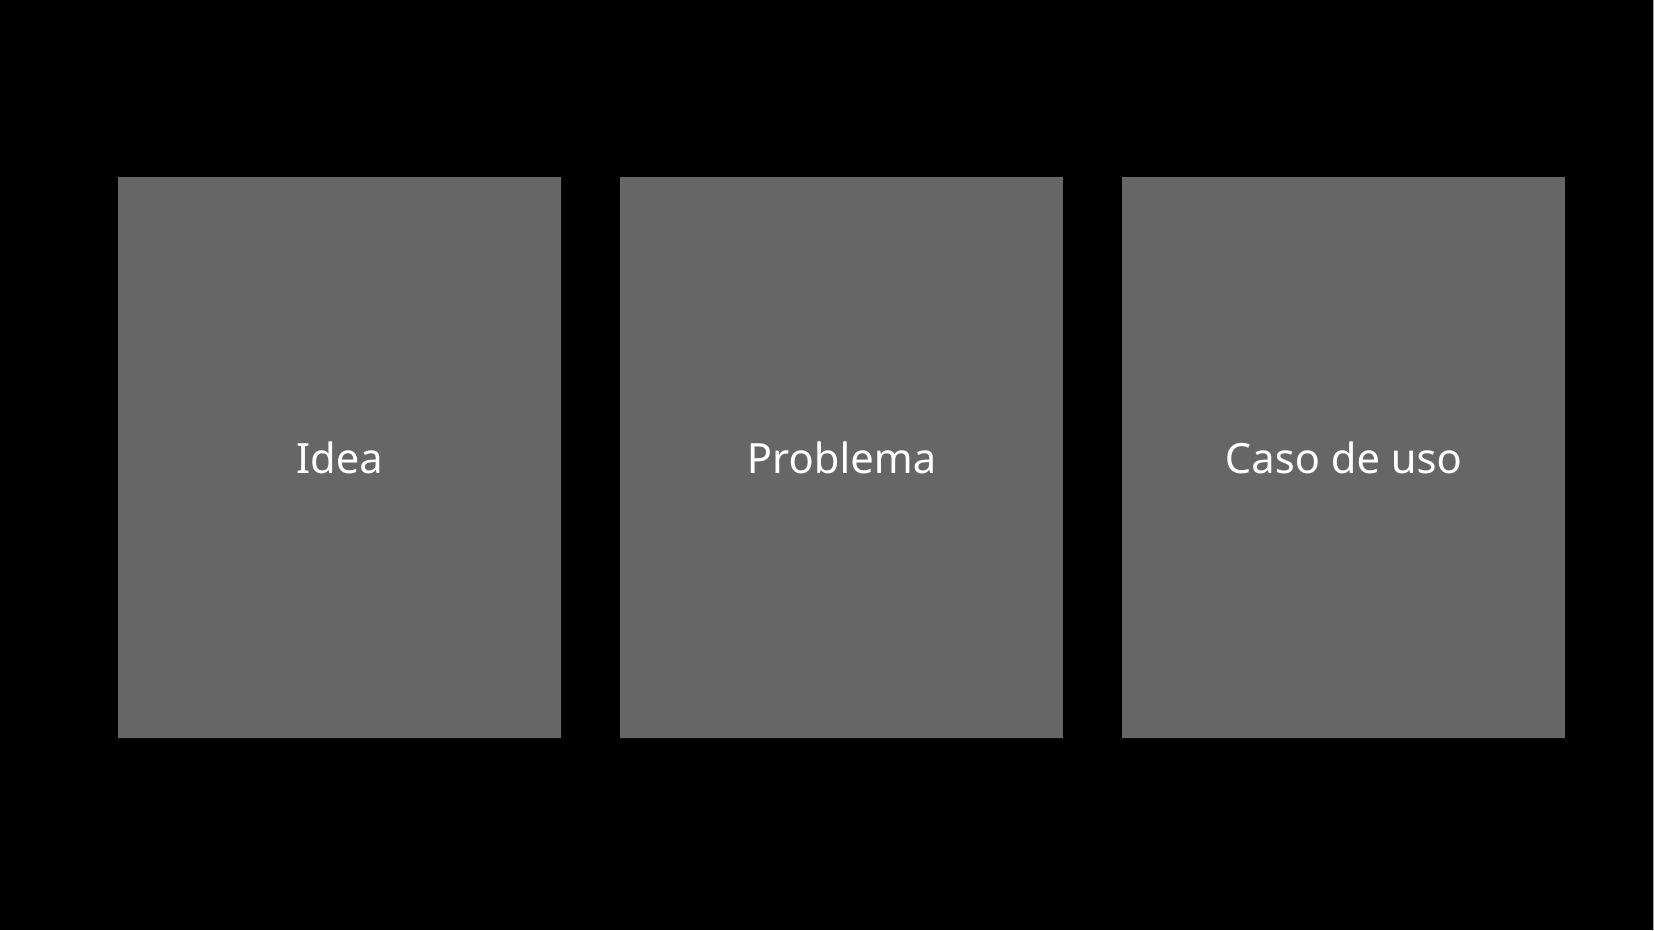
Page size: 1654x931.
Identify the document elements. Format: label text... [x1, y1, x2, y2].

text_box Problema [620, 177, 1063, 739]
text_box Idea [118, 177, 562, 739]
text_box Caso de uso [1122, 177, 1565, 739]
